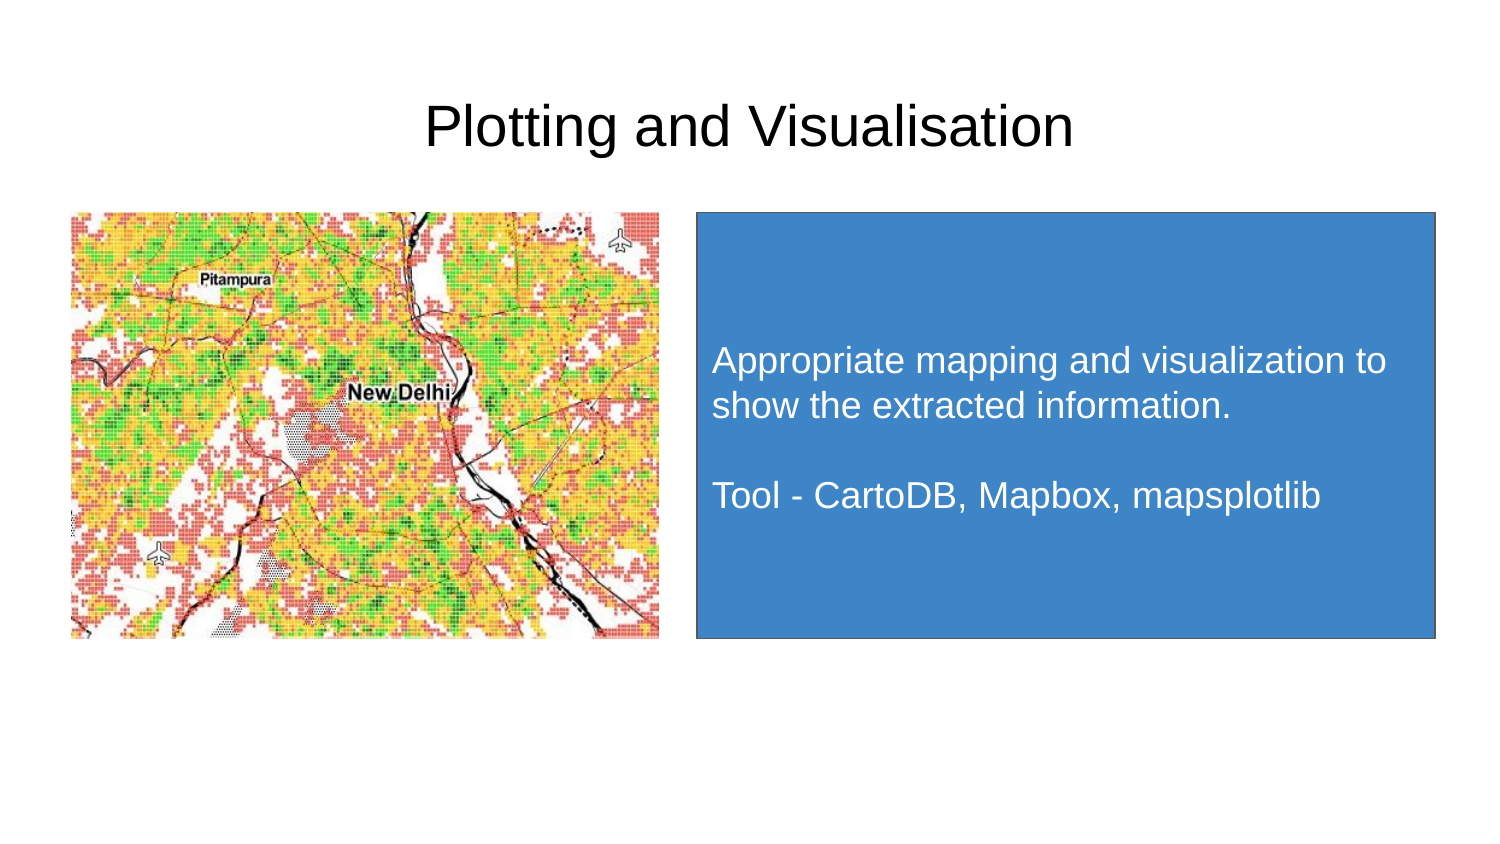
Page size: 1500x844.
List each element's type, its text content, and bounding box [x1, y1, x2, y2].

picture [71, 212, 659, 639]
title Plotting and Visualisation [51, 72, 1449, 167]
text_box Appropriate mapping and visualization to show the extracted information. Tool - CartoDB, Mapbox, mapsplotlib [696, 212, 1435, 639]
